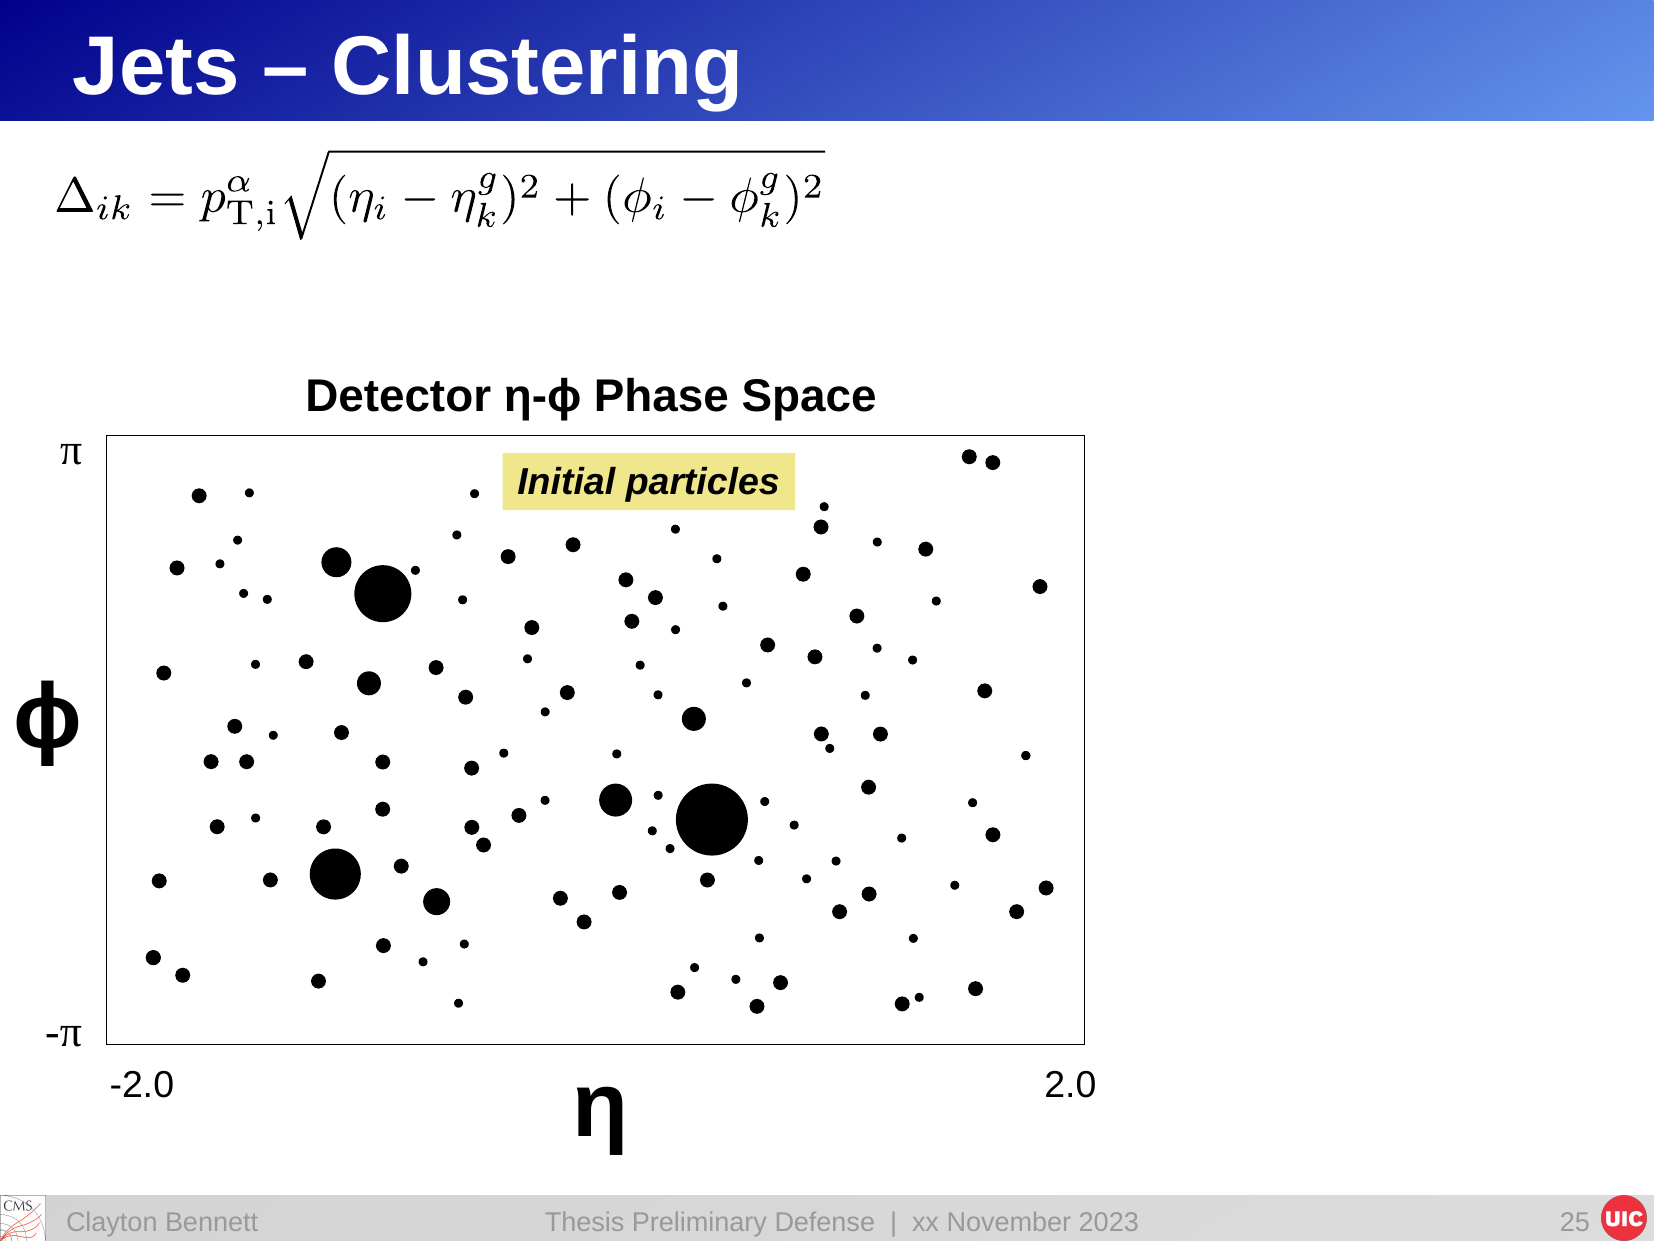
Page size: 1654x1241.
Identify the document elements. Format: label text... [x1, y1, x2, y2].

text_box [985, 827, 1001, 843]
text_box [653, 790, 663, 800]
text_box [559, 685, 575, 701]
text_box [470, 489, 480, 499]
text_box [552, 890, 568, 906]
picture [1601, 1195, 1647, 1200]
text_box [635, 660, 645, 670]
text_box [310, 973, 327, 989]
text_box [872, 643, 882, 653]
text_box [670, 984, 686, 1000]
text_box [690, 963, 700, 973]
text_box [914, 992, 924, 1002]
text_box [524, 620, 540, 636]
text_box [393, 858, 409, 874]
text_box [754, 933, 764, 943]
text_box [316, 819, 332, 835]
text_box [239, 754, 255, 770]
text_box [375, 938, 391, 954]
text_box [670, 524, 680, 534]
text_box Initial particles [502, 453, 796, 511]
text_box [151, 873, 167, 889]
text_box -2.0 [94, 1056, 284, 1198]
text_box [819, 502, 829, 512]
text_box [908, 933, 918, 943]
text_box [647, 590, 663, 606]
text_box π [45, 418, 132, 482]
text_box [918, 541, 934, 557]
text_box [671, 625, 681, 635]
text_box [760, 637, 776, 653]
text_box [175, 967, 191, 983]
text_box [499, 748, 509, 758]
text_box [233, 535, 243, 545]
text_box -π [30, 999, 154, 1112]
text_box [145, 950, 161, 966]
text_box [500, 549, 516, 565]
text_box [961, 449, 977, 465]
text_box [950, 880, 960, 890]
text_box [813, 519, 829, 535]
text_box [968, 798, 978, 808]
text_box [665, 844, 675, 854]
text_box [861, 886, 877, 902]
text_box [511, 807, 527, 823]
text_box [618, 572, 634, 588]
text_box [860, 690, 870, 700]
text_box [0, 0, 1654, 121]
text_box [410, 565, 420, 575]
text_box [452, 530, 462, 540]
text_box [760, 797, 770, 807]
text_box [754, 855, 764, 865]
text_box [802, 874, 812, 884]
text_box [831, 856, 841, 866]
picture [0, 1195, 46, 1241]
text_box [428, 660, 444, 676]
text_box [908, 655, 918, 665]
text_box [861, 779, 877, 795]
text_box [251, 813, 261, 823]
text_box [268, 730, 278, 740]
text_box [612, 749, 622, 759]
text_box [977, 683, 993, 699]
text_box [464, 760, 480, 776]
text_box [985, 455, 1001, 471]
text_box [849, 608, 865, 624]
text_box [375, 754, 391, 770]
text_box [653, 690, 663, 700]
text_box [333, 725, 350, 741]
text_box [169, 560, 185, 576]
text_box [1021, 751, 1031, 761]
text_box [262, 872, 278, 888]
text_box [227, 718, 243, 734]
text_box [825, 743, 835, 753]
text_box Thesis Preliminary Defense | xx November 2023 [530, 1200, 1152, 1241]
text_box [540, 795, 550, 805]
text_box [1009, 904, 1025, 920]
text_box [813, 726, 829, 742]
text_box Clayton Bennett [51, 1200, 274, 1241]
text_box [459, 939, 469, 949]
text_box [624, 613, 640, 629]
text_box [239, 588, 249, 598]
text_box [718, 601, 728, 611]
text_box [897, 833, 907, 843]
text_box [262, 594, 272, 604]
text_box [375, 801, 391, 817]
text_box [191, 488, 207, 504]
text_box [599, 783, 633, 817]
text_box [458, 595, 468, 605]
text_box [464, 819, 480, 835]
text_box [931, 596, 941, 606]
text_box [522, 654, 533, 664]
text_box [712, 554, 722, 564]
text_box 2.0 [1029, 1056, 1139, 1156]
text_box [681, 706, 706, 731]
text_box [244, 488, 254, 498]
text_box Jets – Clustering [58, 11, 1093, 136]
text_box [56, 150, 826, 241]
text_box [309, 848, 361, 900]
text_box [647, 826, 657, 836]
text_box [795, 566, 811, 582]
text_box [731, 974, 741, 984]
text_box [968, 981, 984, 997]
text_box [423, 888, 451, 916]
text_box [46, 1195, 1601, 1241]
text_box [773, 975, 789, 991]
text_box [215, 559, 225, 569]
text_box [1038, 880, 1054, 896]
text_box η [558, 1046, 627, 1164]
text_box [612, 884, 628, 900]
text_box [749, 998, 765, 1014]
text_box [872, 537, 882, 547]
text_box [250, 659, 261, 669]
text_box [675, 783, 748, 856]
text_box [356, 671, 381, 696]
text_box [872, 726, 888, 742]
text_box [418, 957, 428, 967]
text_box [354, 565, 412, 623]
text_box [321, 547, 352, 578]
text_box [832, 904, 848, 920]
text_box [203, 754, 219, 770]
text_box [1032, 579, 1048, 595]
text_box [458, 689, 474, 705]
text_box Detector η-ɸ Phase Space [290, 362, 942, 481]
text_box [789, 820, 799, 830]
text_box [298, 654, 314, 670]
text_box <number> [1545, 1200, 1654, 1241]
text_box [699, 872, 715, 888]
text_box [209, 819, 225, 835]
text_box [540, 707, 550, 717]
text_box ɸ [0, 656, 78, 774]
text_box [454, 998, 464, 1008]
text_box [476, 837, 492, 853]
text_box [894, 996, 910, 1012]
text_box [156, 665, 172, 681]
text_box [565, 537, 581, 553]
text_box [576, 914, 592, 930]
text_box [741, 678, 752, 688]
text_box [807, 649, 823, 665]
